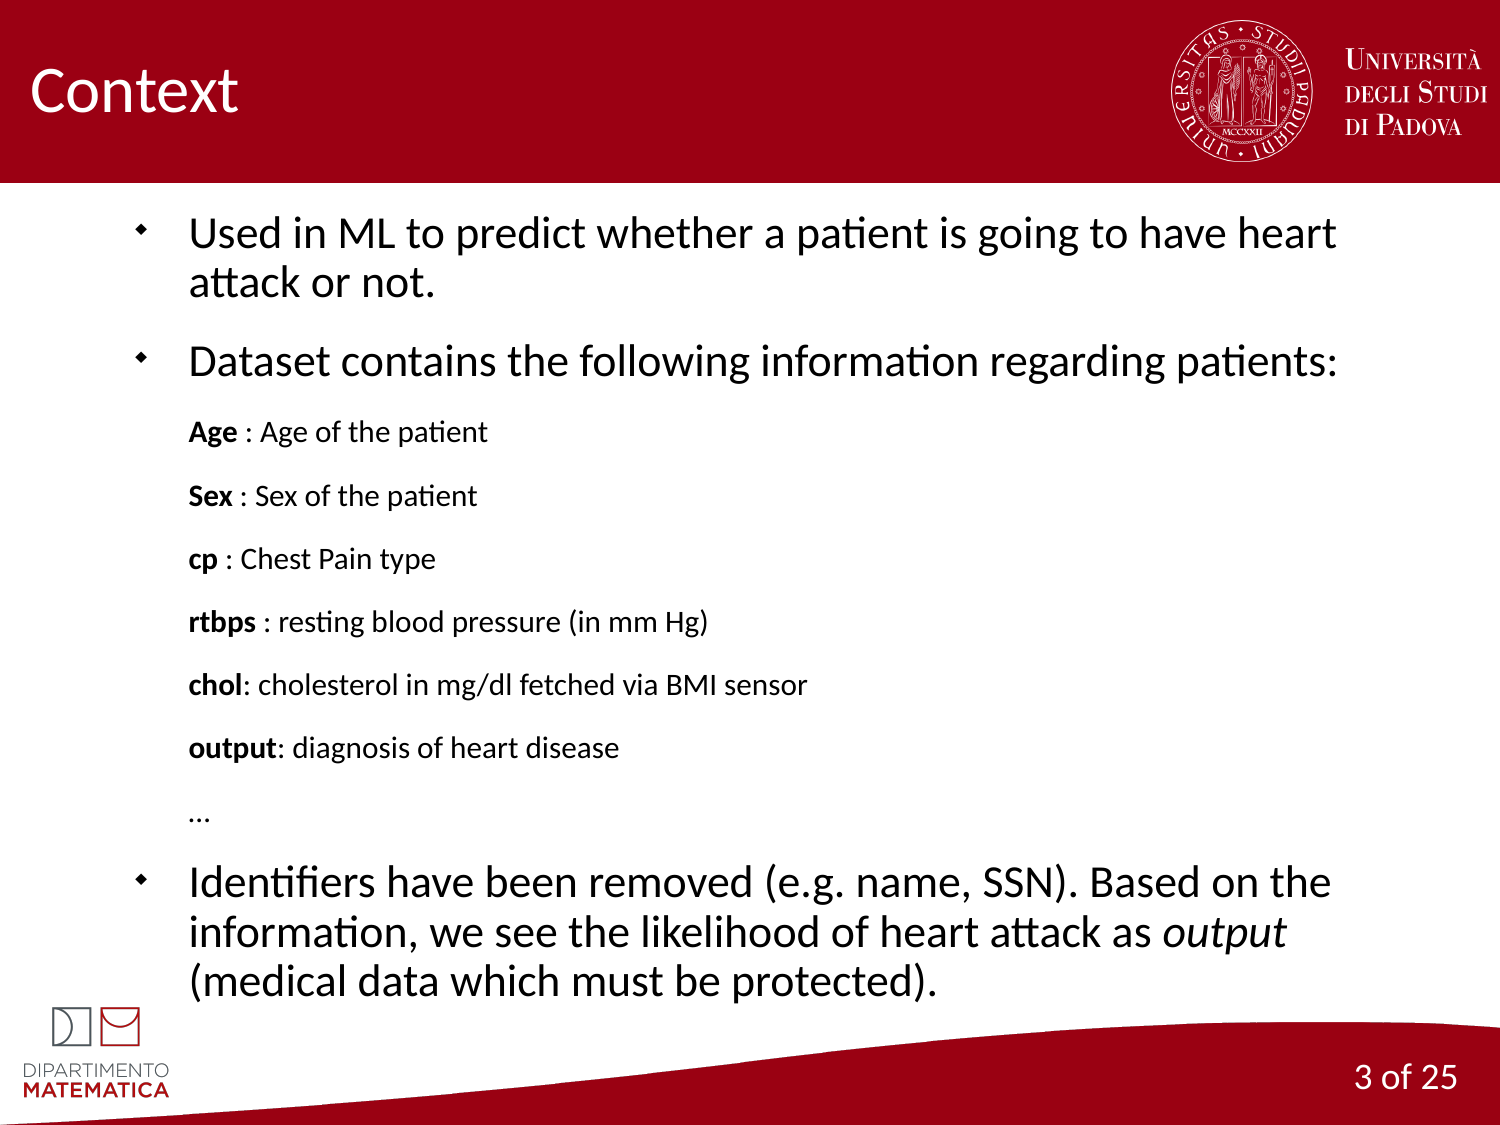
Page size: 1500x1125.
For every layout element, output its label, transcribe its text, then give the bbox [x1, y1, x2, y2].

slide_number <number> of 25 [1136, 1044, 1474, 1104]
picture [0, 1007, 1500, 1125]
list Used in ML to predict whether a patient is going to have heart attack or not. Dataset contains the following information regarding patients: Age : Age of the patient Sex : Sex of the patient cp : Chest Pain type rtbps : resting blood pressure (in mm Hg) chol: cholesterol in mg/dl fetched via BMI sensor output: diagnosis of heart disease … Identifiers have been removed (e.g. name, SSN). Based on the information, we see the likelihood of heart attack as output (medical data which must be protected). [102, 201, 1397, 915]
title Context [0, 0, 1159, 183]
picture [1171, 20, 1487, 162]
